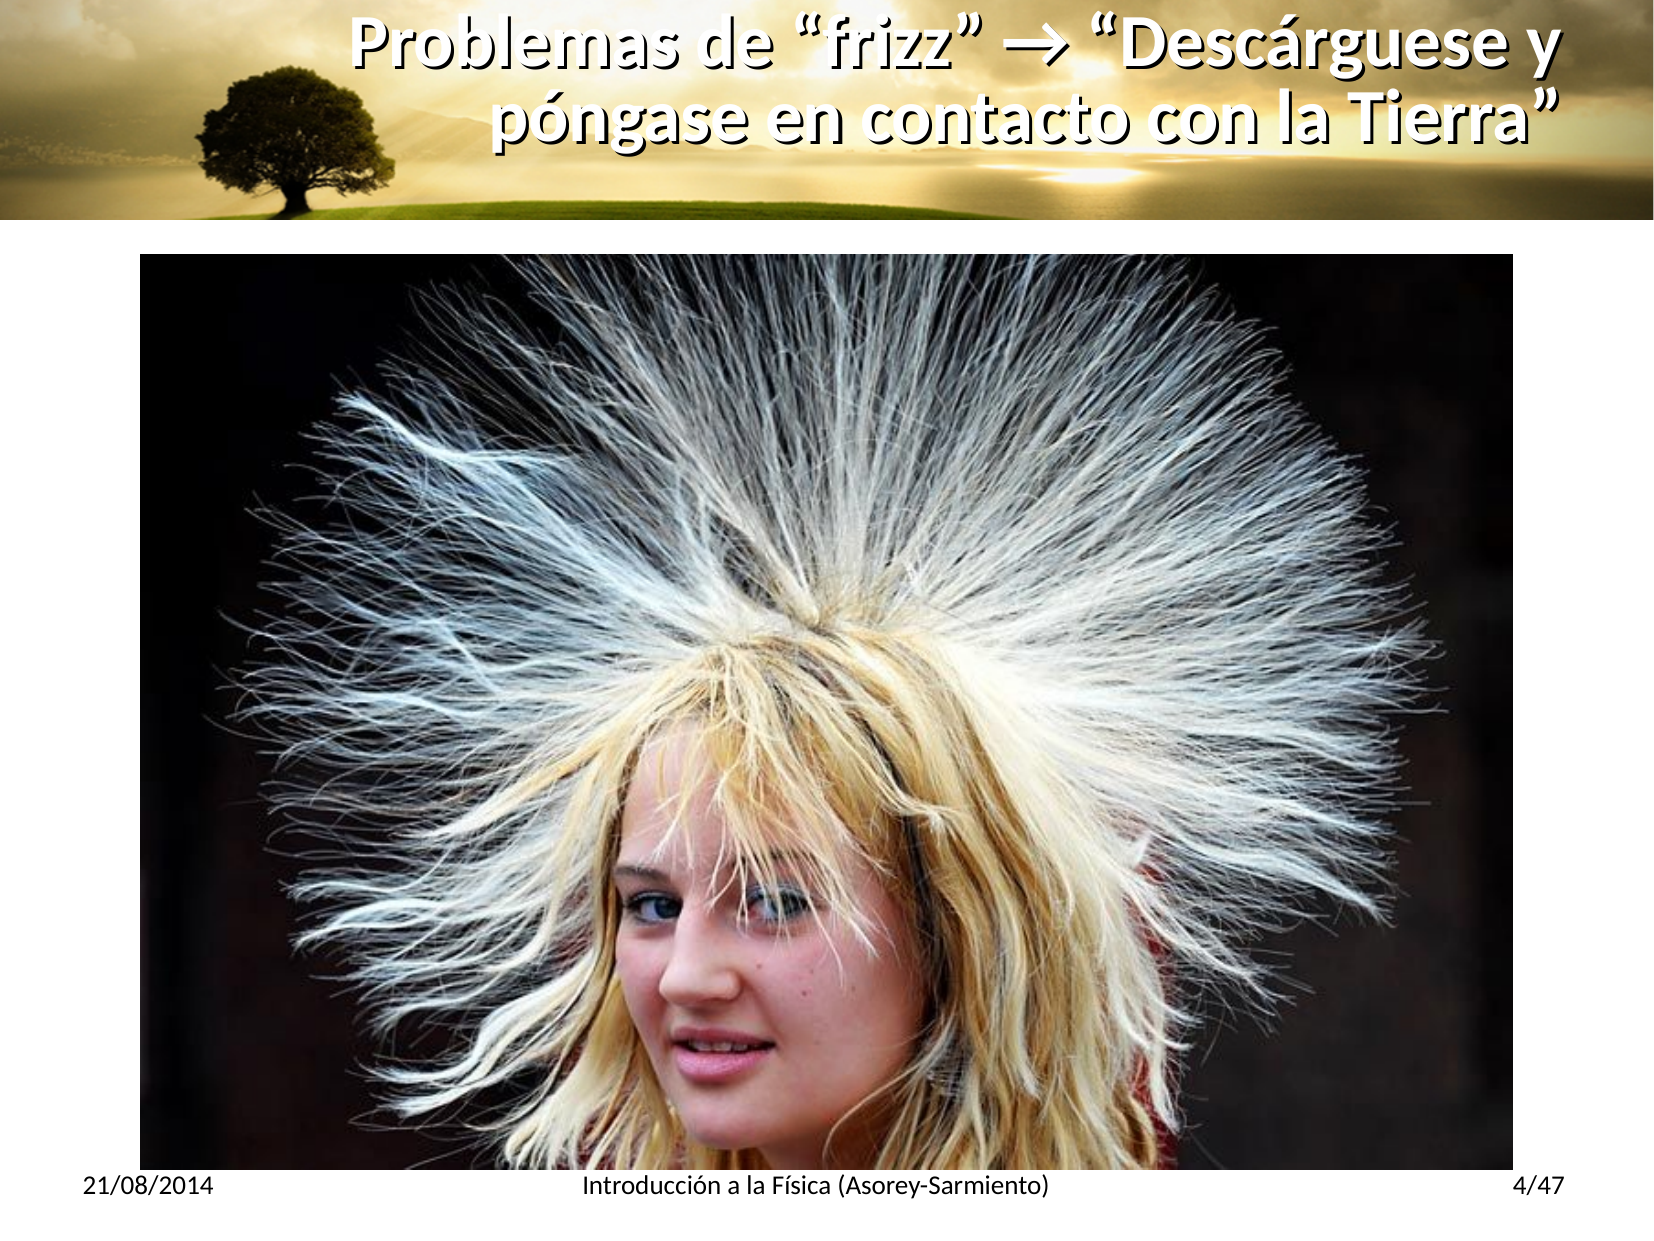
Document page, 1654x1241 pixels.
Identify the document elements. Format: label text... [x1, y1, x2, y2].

picture [140, 254, 1513, 1171]
picture [0, 0, 1654, 220]
title Problemas de “frizz” → “Descárguese y póngase en contacto con la Tierra” [75, 0, 1564, 177]
